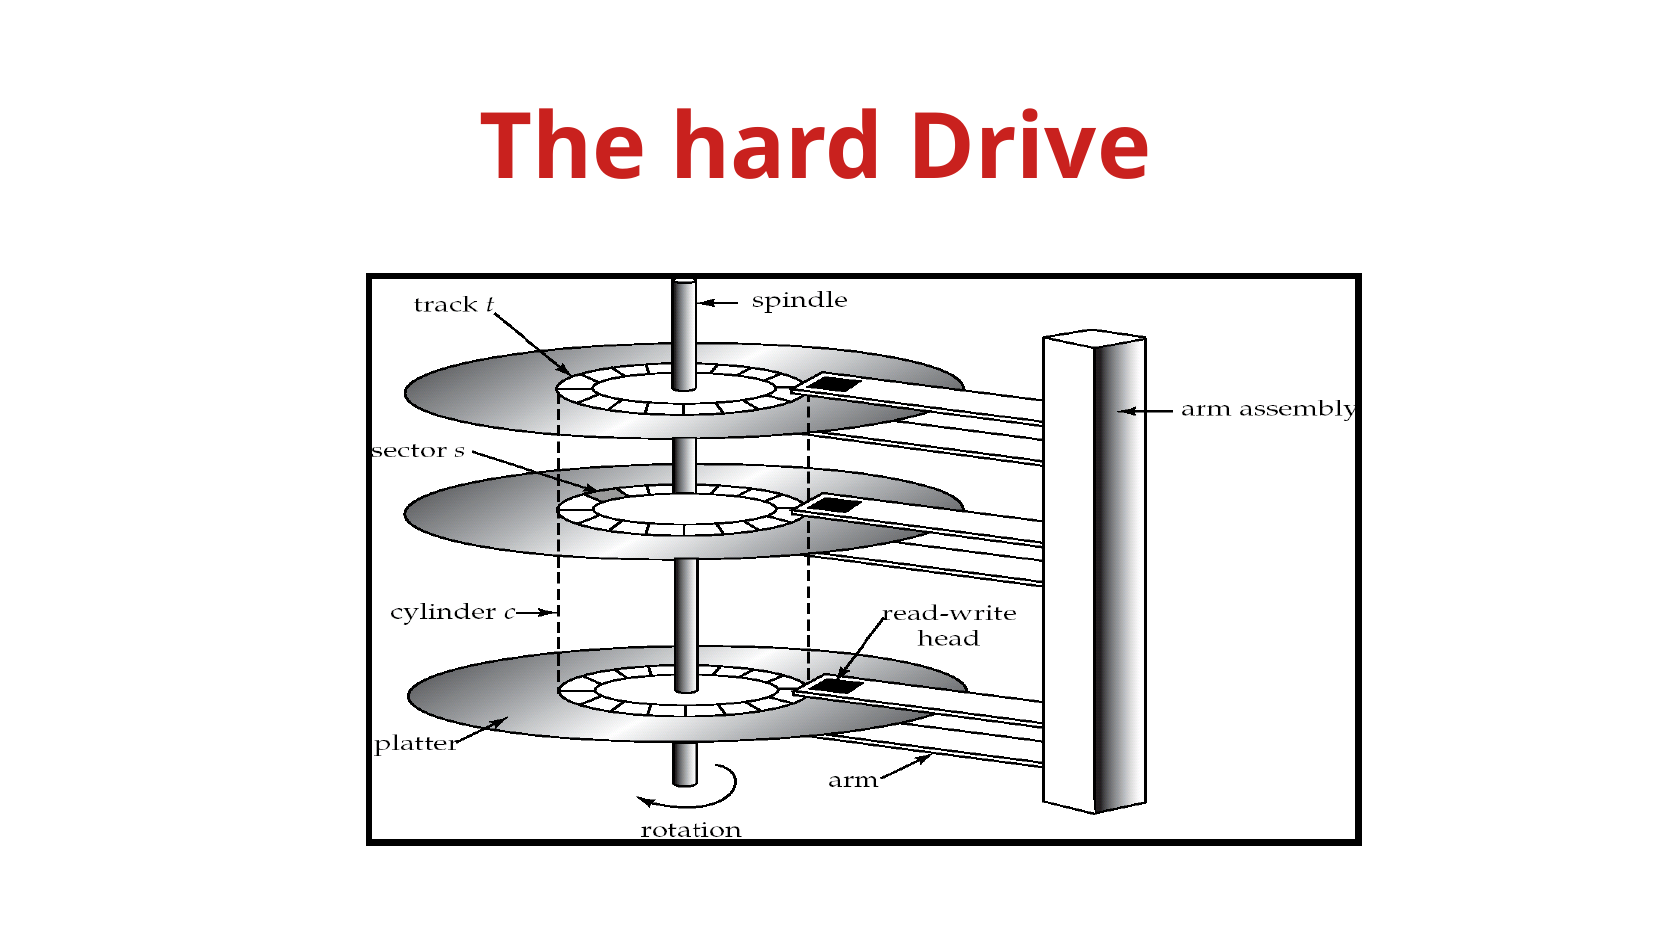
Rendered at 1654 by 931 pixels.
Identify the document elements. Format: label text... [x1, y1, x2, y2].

picture [372, 279, 1356, 840]
title The hard Drive [168, 12, 1463, 205]
